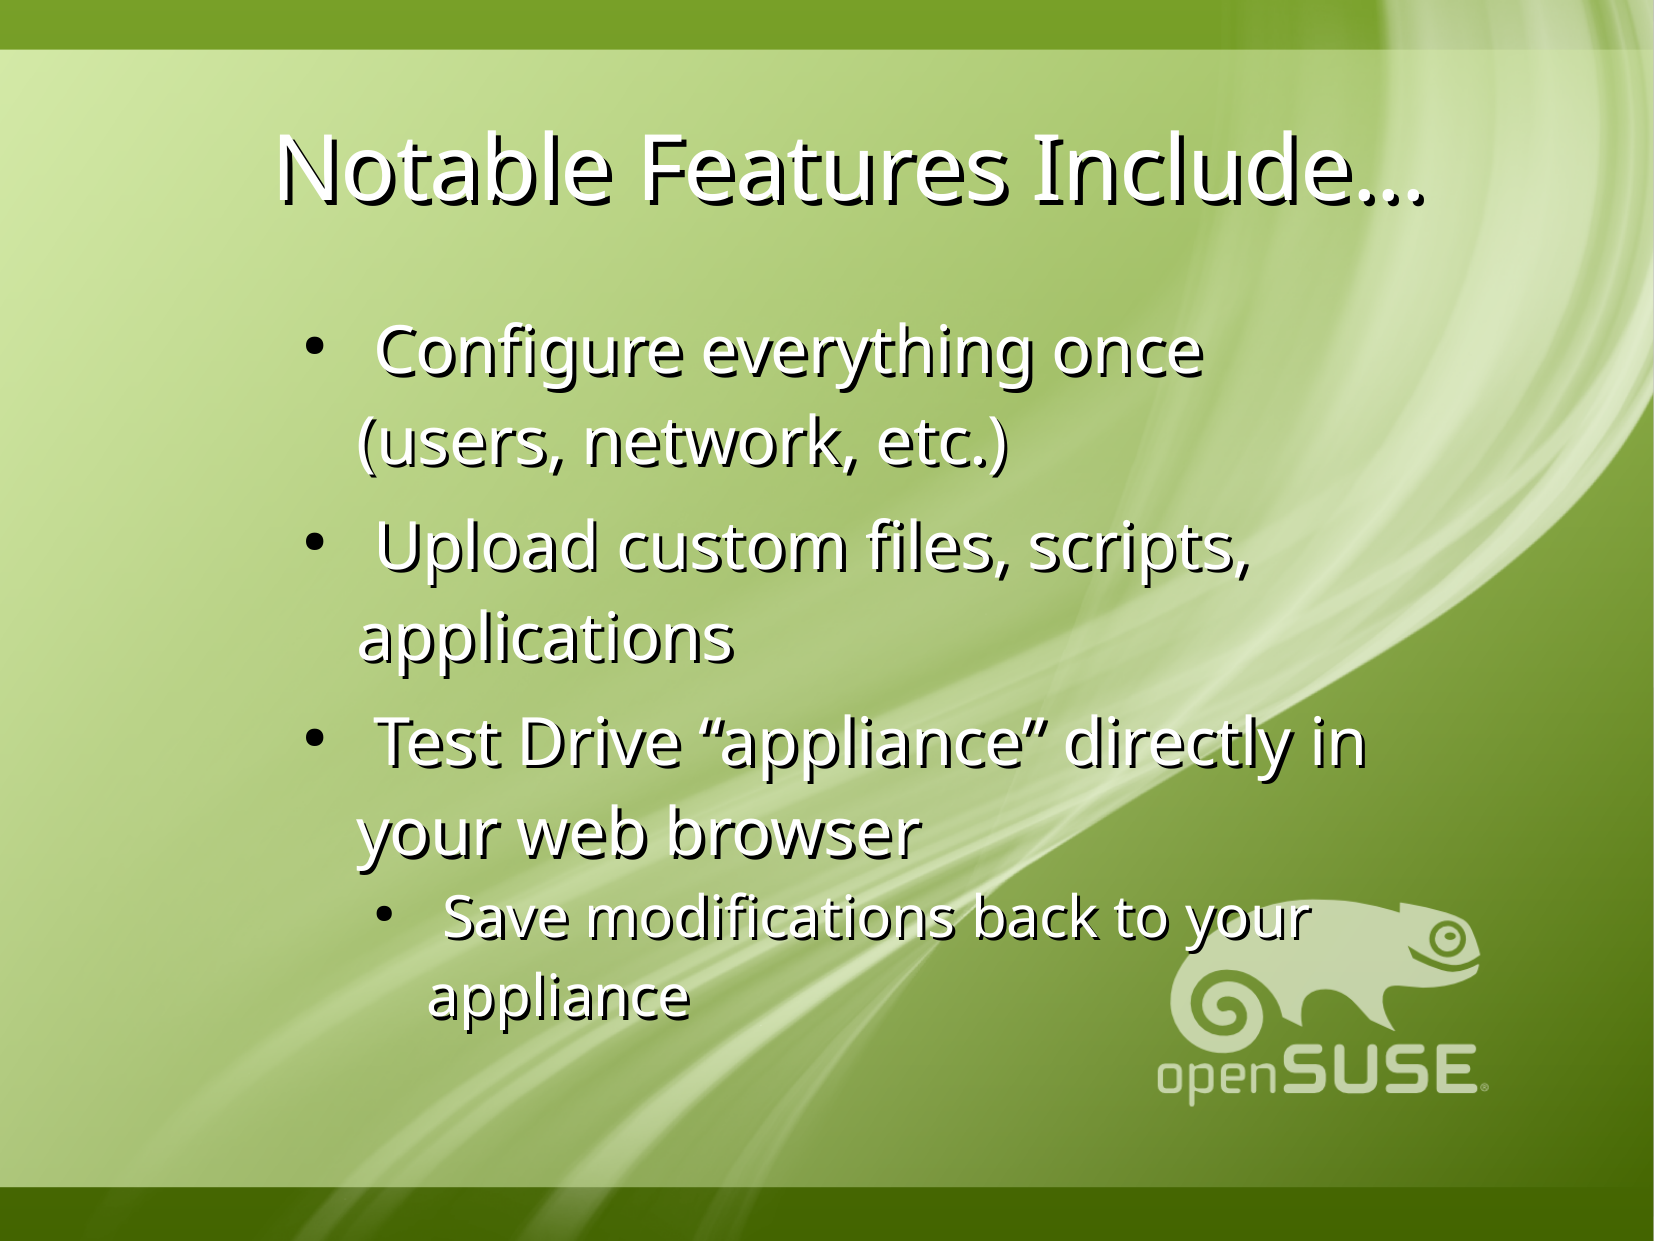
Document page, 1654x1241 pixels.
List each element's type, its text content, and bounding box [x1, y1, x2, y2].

title Notable Features Include... [271, 67, 1553, 263]
picture [0, 0, 1654, 1241]
list Configure everything once (users, network, etc.) Upload custom files, scripts, applications Test Drive “appliance” directly in your web browser Save modifications back to your appliance [270, 294, 1418, 1097]
